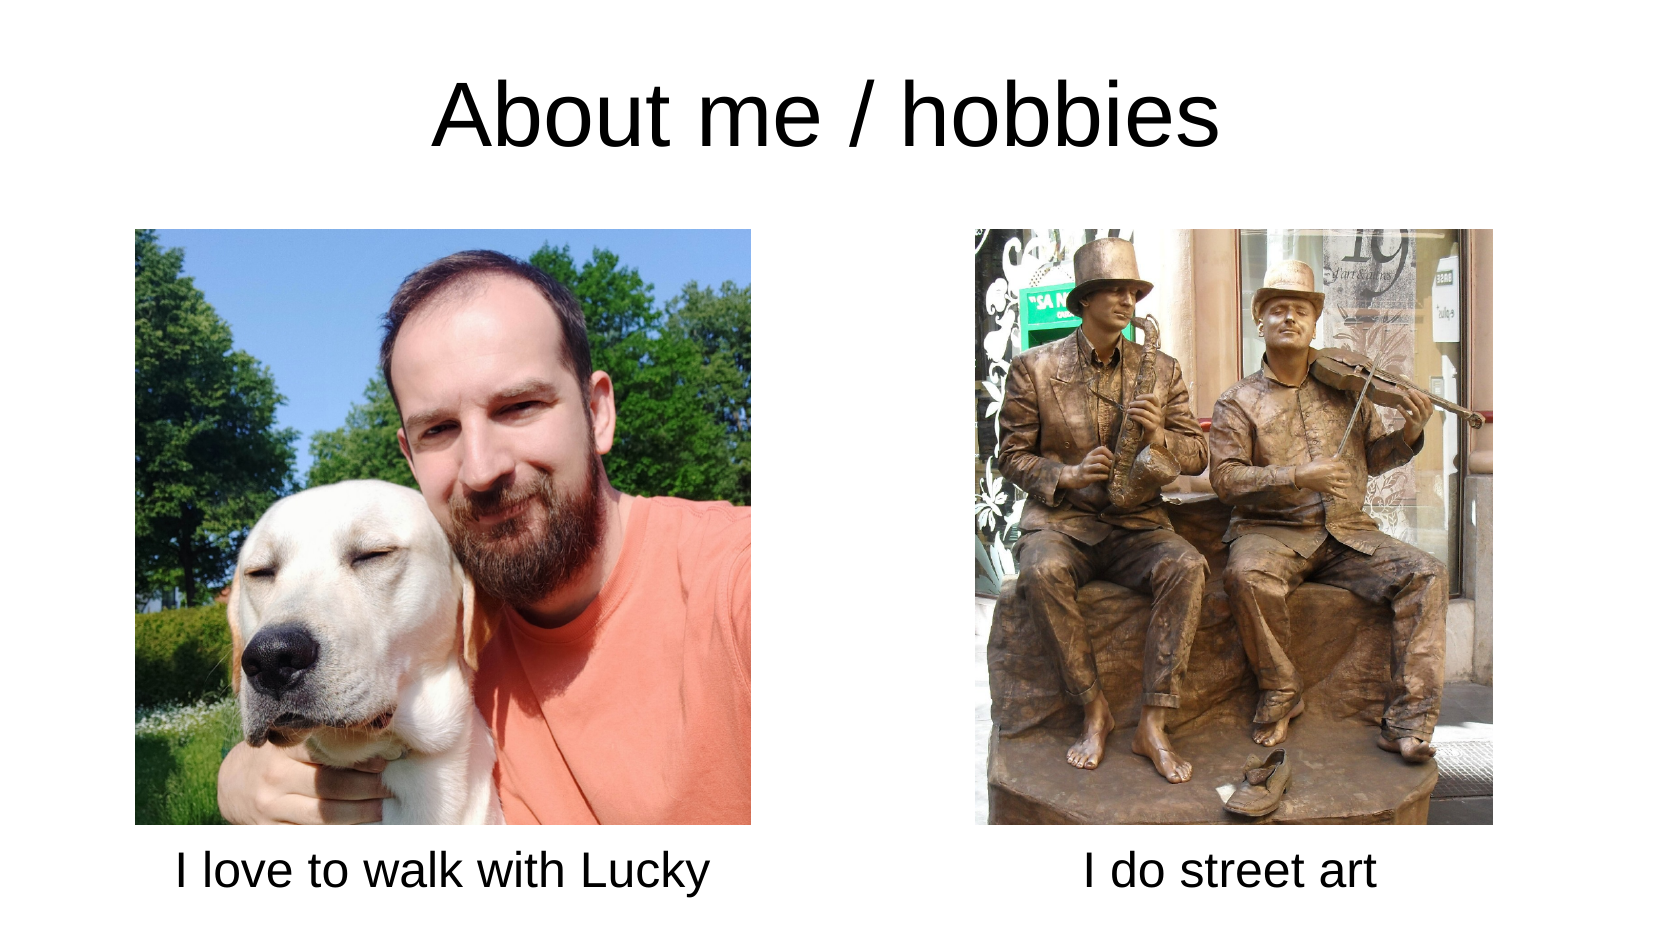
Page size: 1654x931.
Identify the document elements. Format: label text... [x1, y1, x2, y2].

picture [135, 229, 751, 825]
title I do street art [975, 825, 1486, 916]
title I love to walk with Lucky [135, 825, 751, 916]
picture [975, 229, 1493, 826]
title About me / hobbies [82, 37, 1571, 193]
